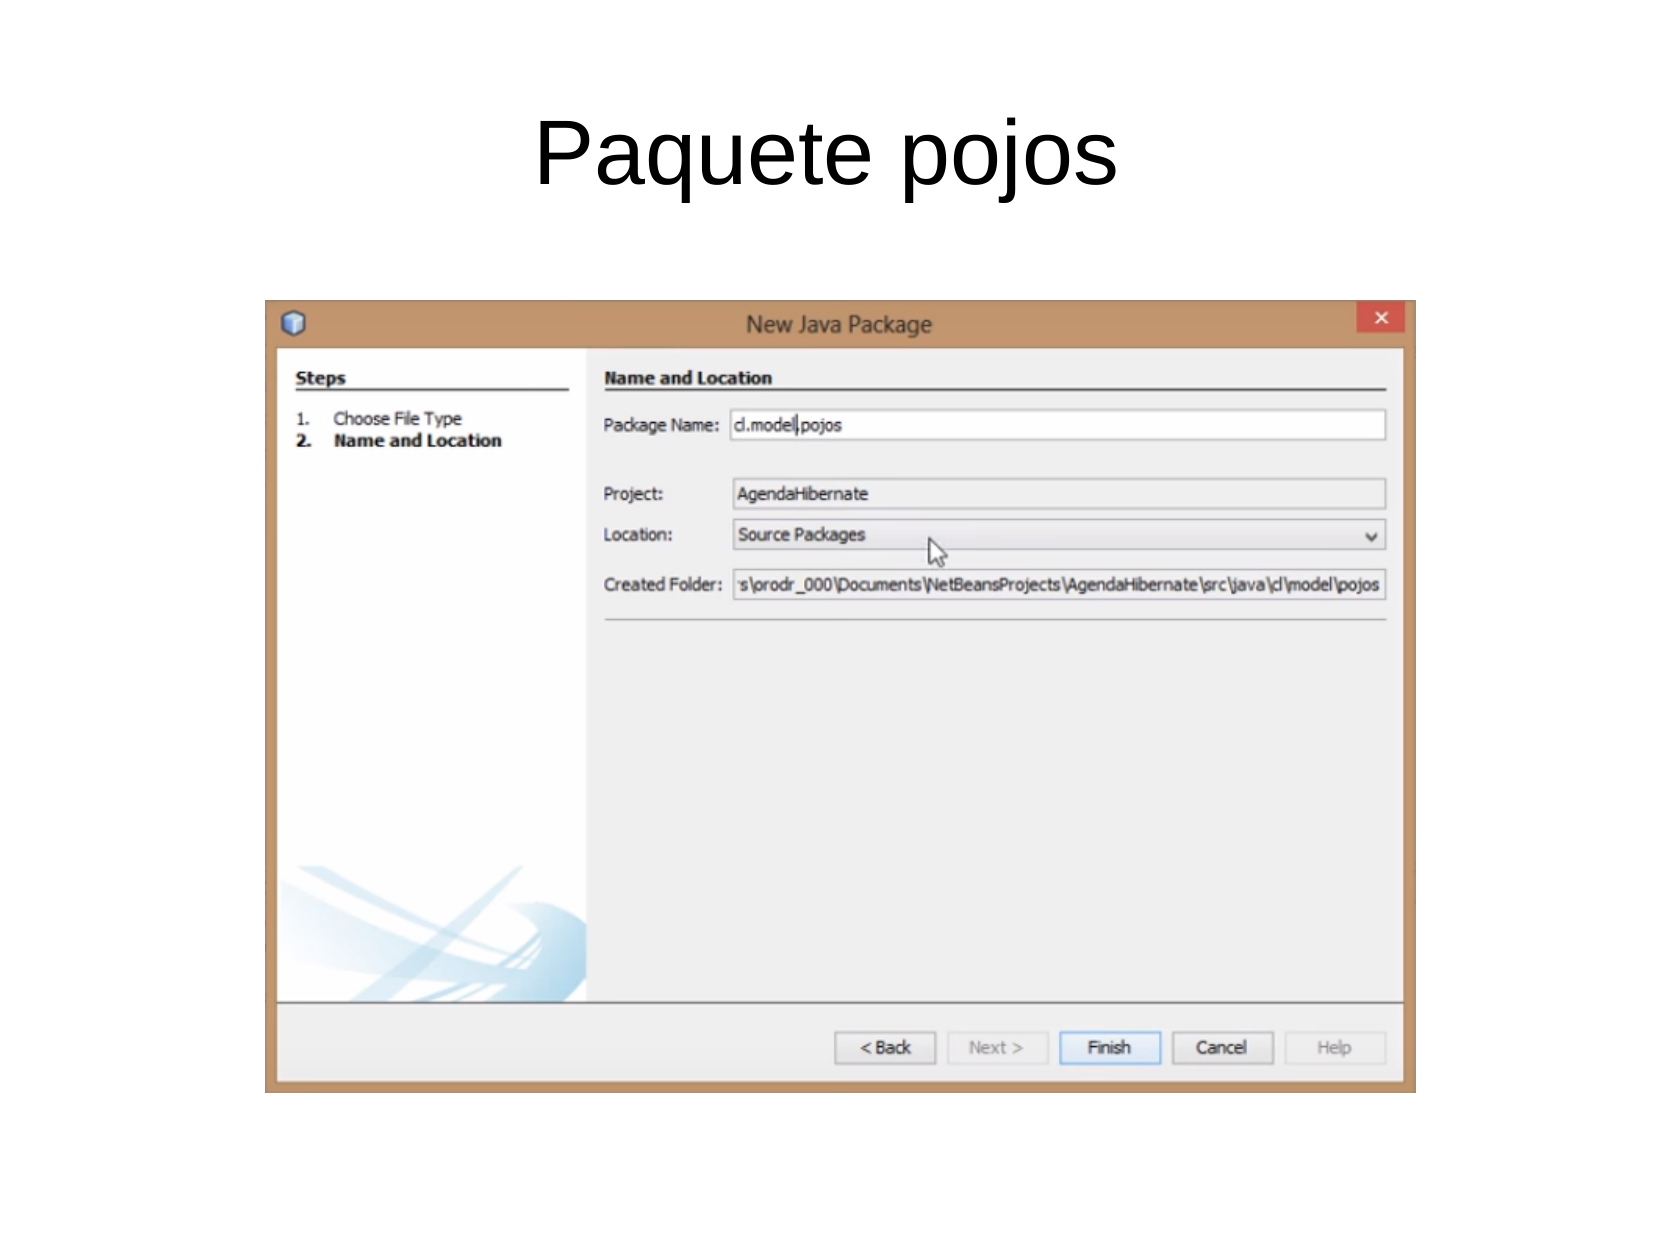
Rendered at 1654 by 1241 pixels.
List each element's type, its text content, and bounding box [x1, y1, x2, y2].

picture [265, 300, 1416, 1093]
title Paquete pojos [82, 49, 1571, 257]
